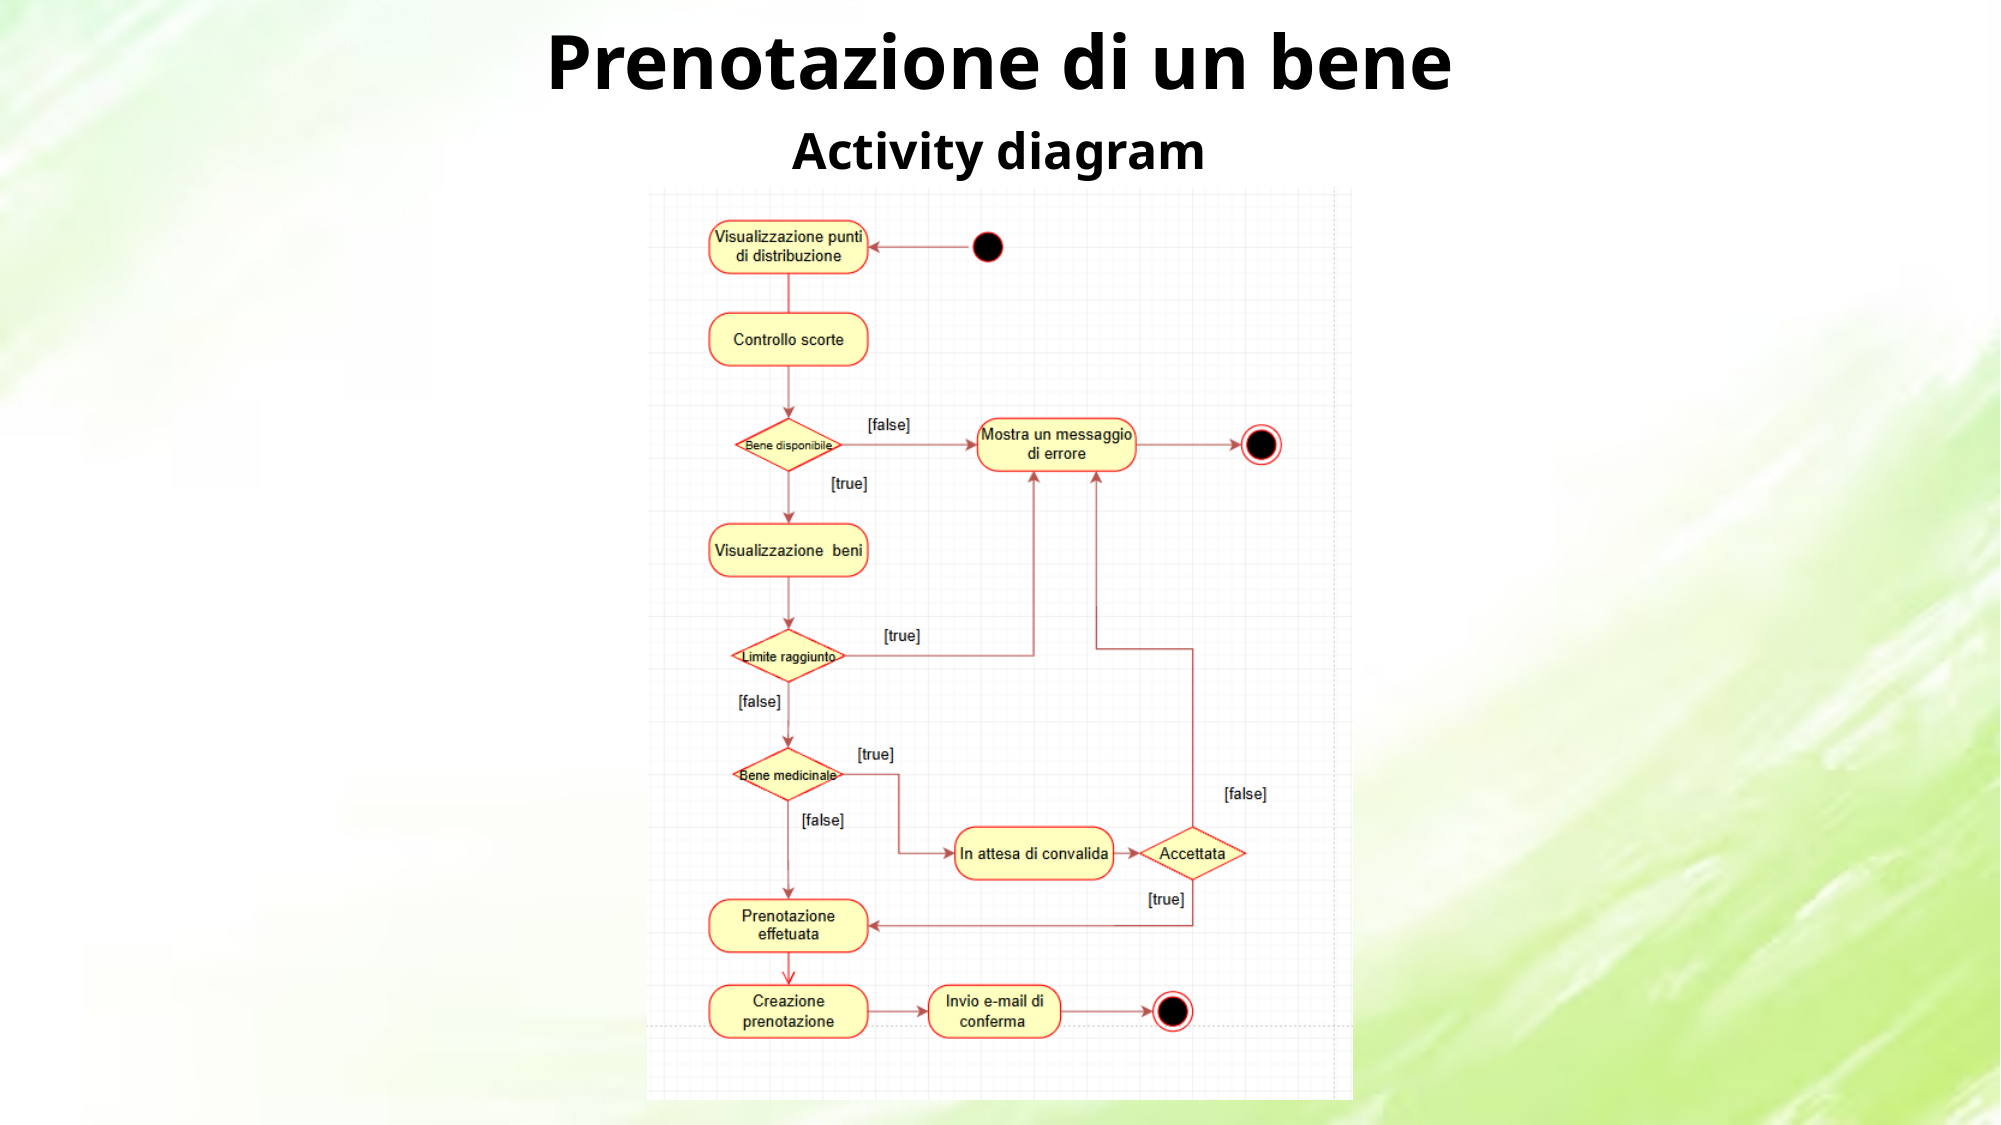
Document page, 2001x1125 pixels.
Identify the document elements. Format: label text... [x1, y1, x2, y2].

text_box Prenotazione di un bene [494, 7, 1506, 111]
picture [0, 0, 2000, 1125]
text_box Activity diagram [494, 111, 1506, 187]
